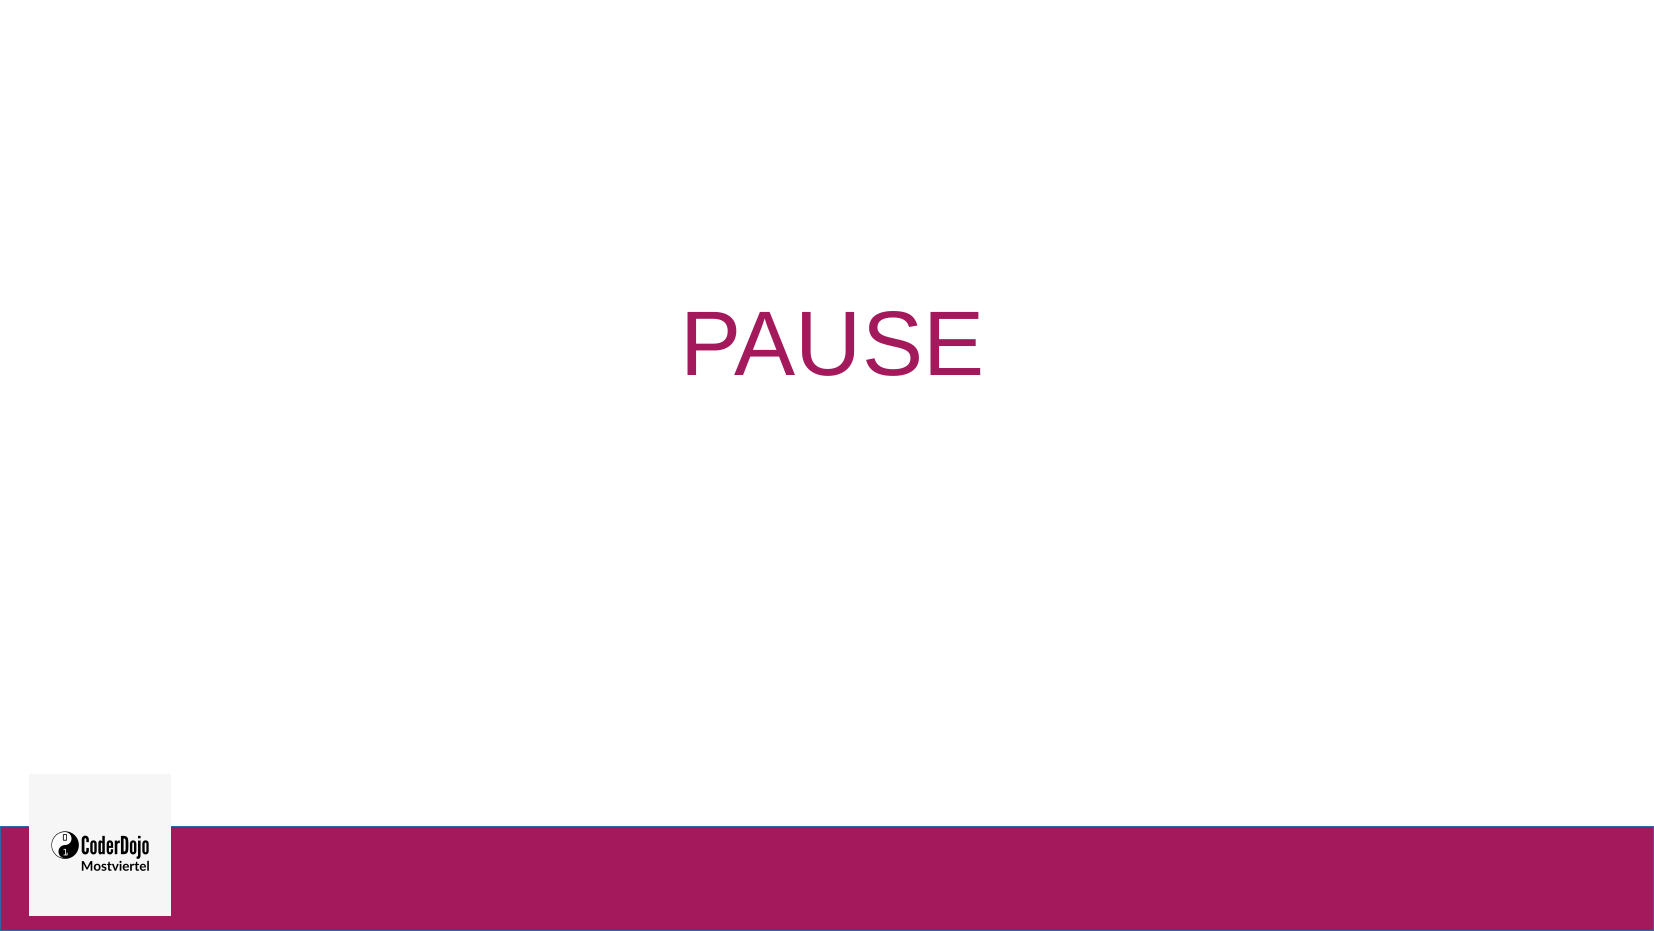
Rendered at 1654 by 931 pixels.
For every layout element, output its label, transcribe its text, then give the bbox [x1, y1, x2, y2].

title PAUSE [88, 240, 1577, 446]
picture [29, 774, 171, 916]
